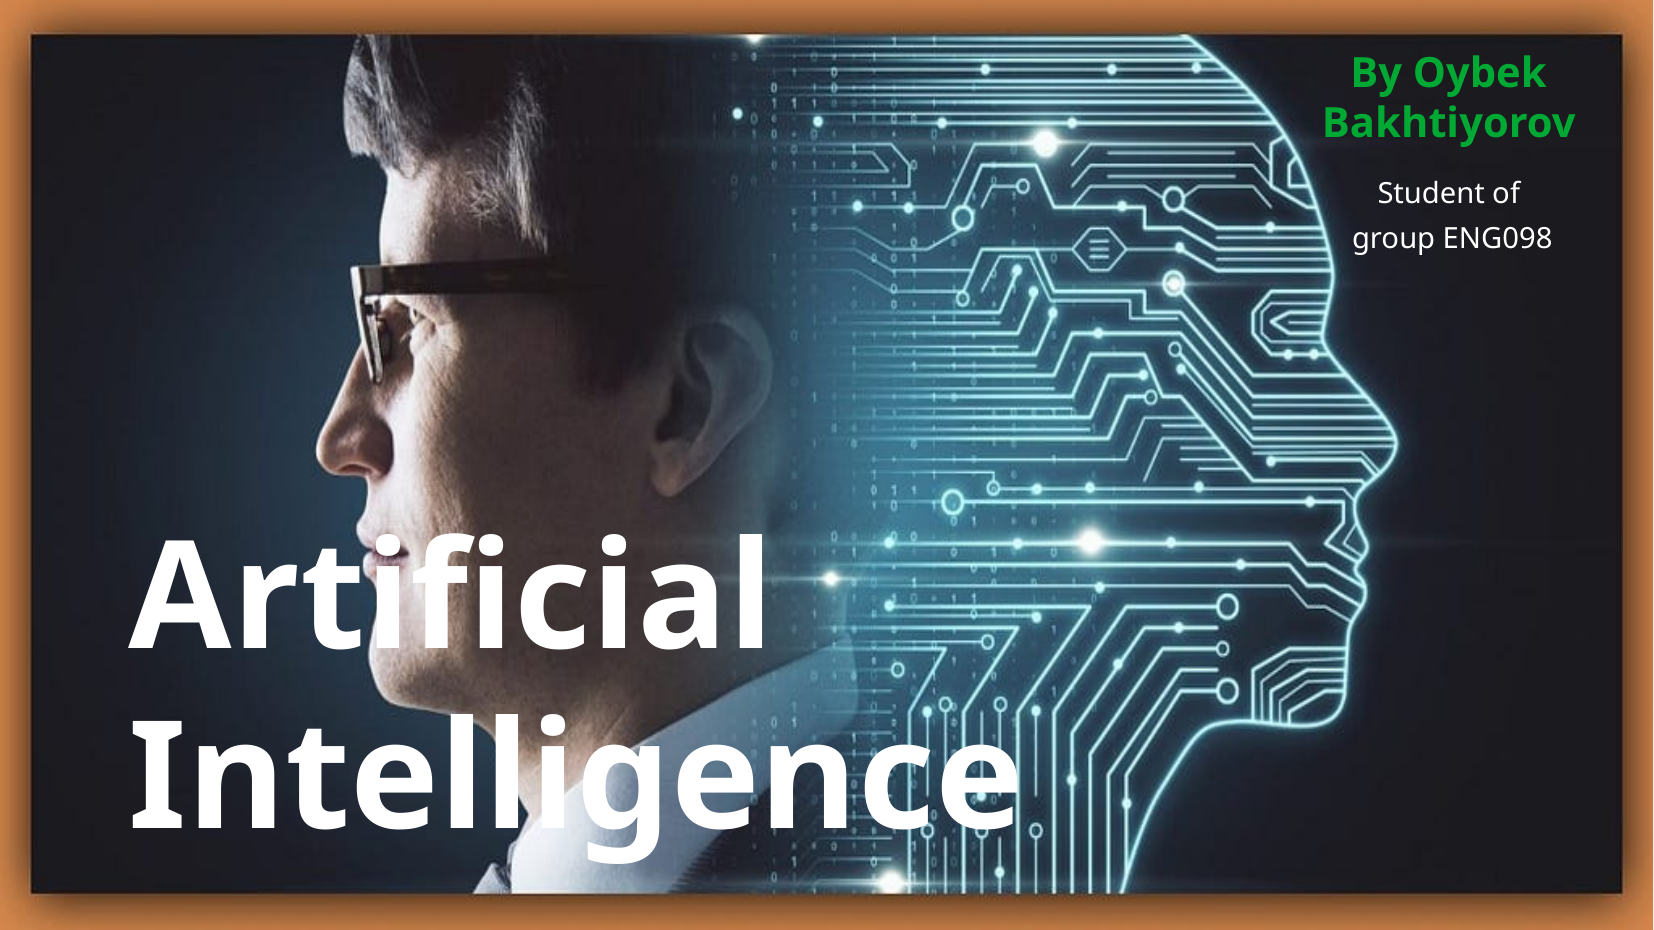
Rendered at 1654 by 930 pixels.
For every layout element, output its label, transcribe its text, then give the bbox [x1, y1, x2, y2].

text_box Student of group ENG098 [1331, 158, 1567, 248]
picture [0, 0, 1654, 930]
title By Oybek Bakhtiyorov [1270, 47, 1628, 145]
title Artificial Intelligence [128, 474, 1596, 884]
